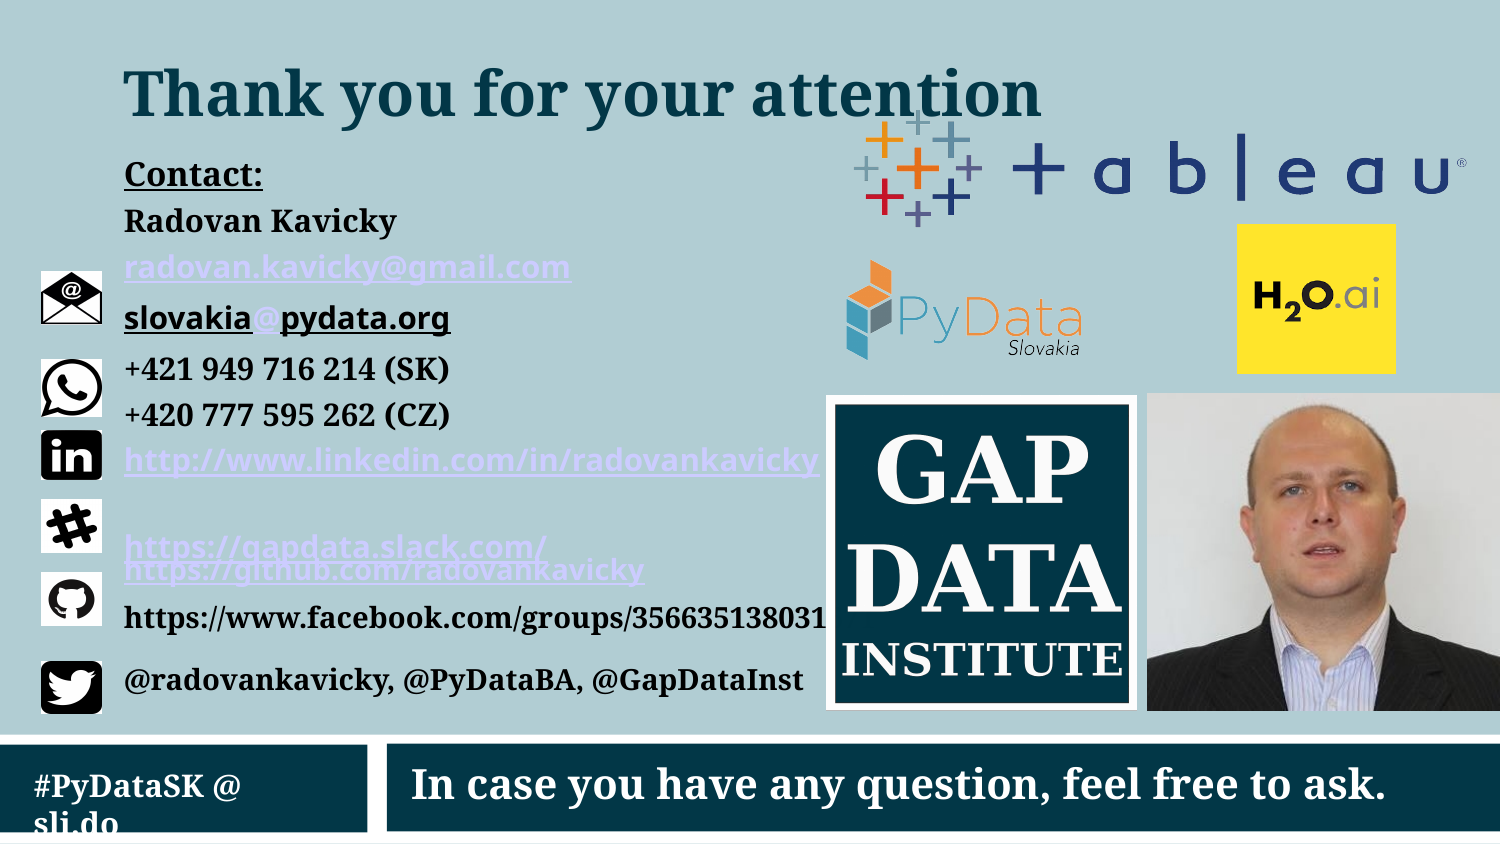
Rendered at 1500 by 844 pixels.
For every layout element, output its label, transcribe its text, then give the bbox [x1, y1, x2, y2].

picture [41, 572, 102, 626]
picture [41, 661, 102, 714]
text_box Thank you for your attention [112, 23, 843, 147]
picture [1147, 393, 1500, 711]
picture [41, 271, 102, 325]
text_box #PyDataSK @ sli.do [22, 760, 342, 815]
text_box In case you have any question, feel free to ask. [400, 740, 1500, 826]
text_box https://github.com/radovankavicky https://www.facebook.com/groups/356635138031671 @radovankavicky, @PyDataBA, @GapDataInst [64, 545, 1069, 844]
picture [851, 86, 861, 95]
text_box Contact: Radovan Kavicky radovan.kavicky@gmail.com slovakia@pydata.org +421 949 716 214 (SK) +420 777 595 262 (CZ) http://www.linkedin.com/in/radovankavicky https://gapdata.slack.com/ [64, 147, 1403, 701]
picture [41, 430, 102, 480]
picture [826, 395, 1137, 711]
picture [843, 22, 1477, 374]
picture [41, 359, 102, 417]
picture [41, 499, 102, 553]
